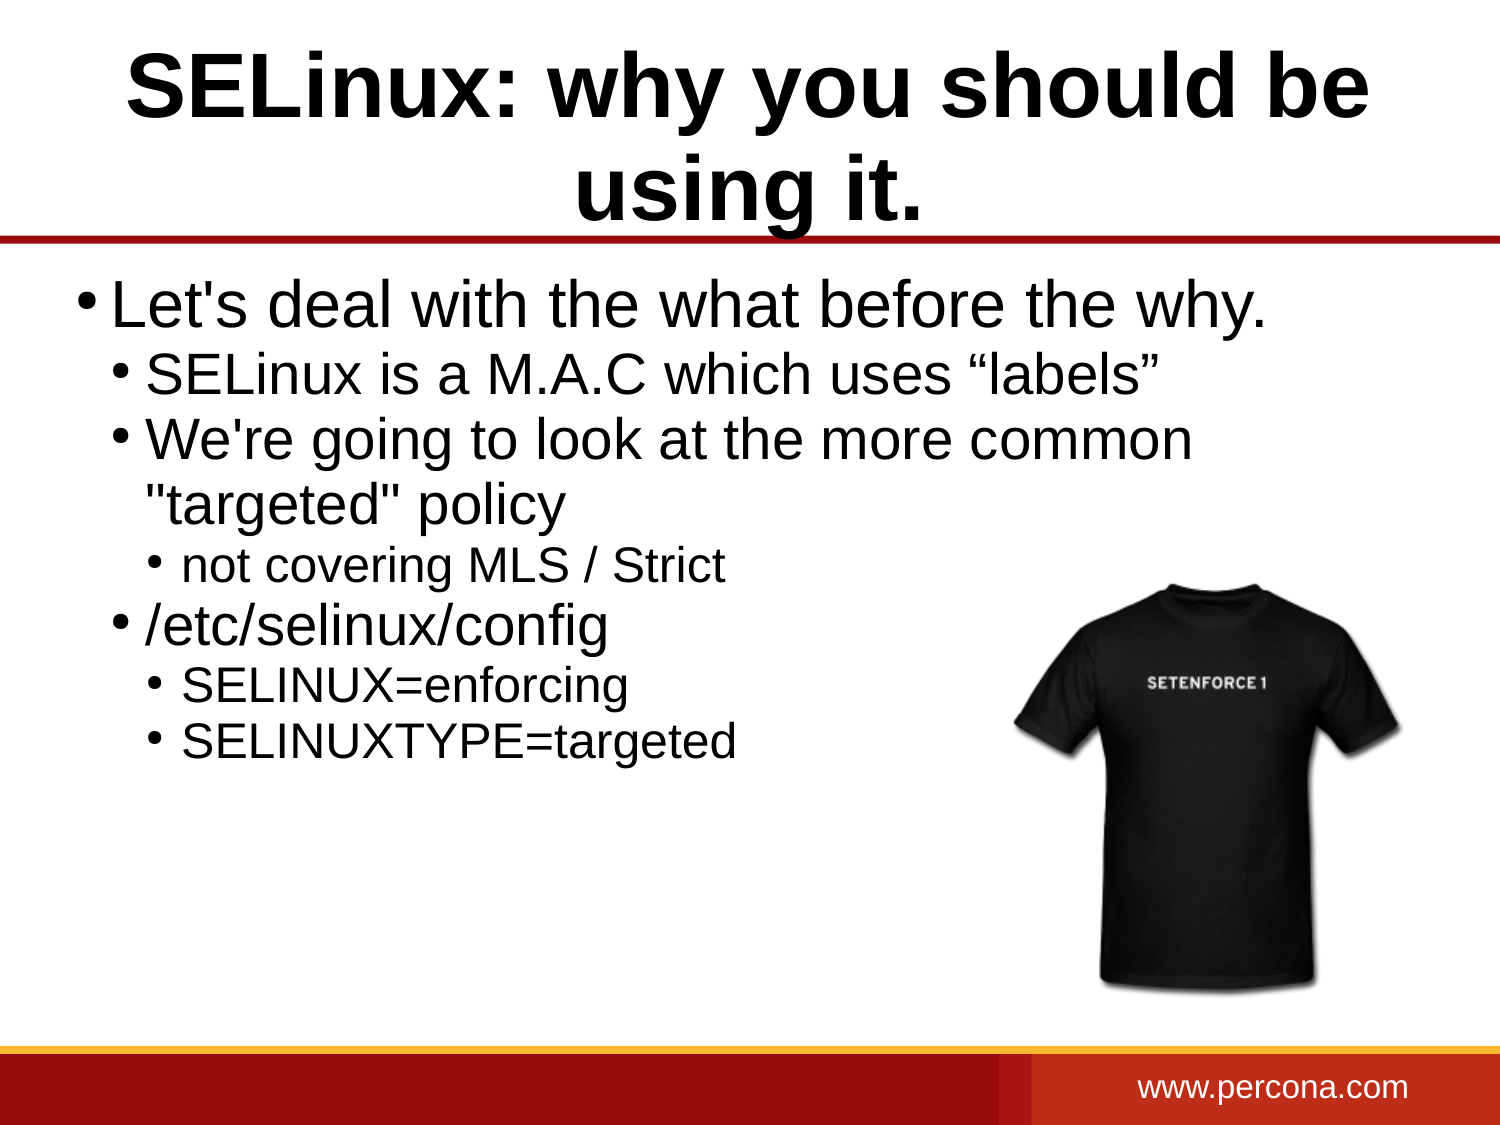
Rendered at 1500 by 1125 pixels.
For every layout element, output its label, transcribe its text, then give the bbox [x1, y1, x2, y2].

text_box SELinux: why you should be using it. [75, 44, 1425, 233]
text_box [987, 567, 1425, 1006]
text_box Let's deal with the what before the why. SELinux is a M.A.C which uses “labels” We're going to look at the more common "targeted" policy not covering MLS / Strict /etc/selinux/config SELINUX=enforcing SELINUXTYPE=targeted [75, 263, 1425, 1006]
